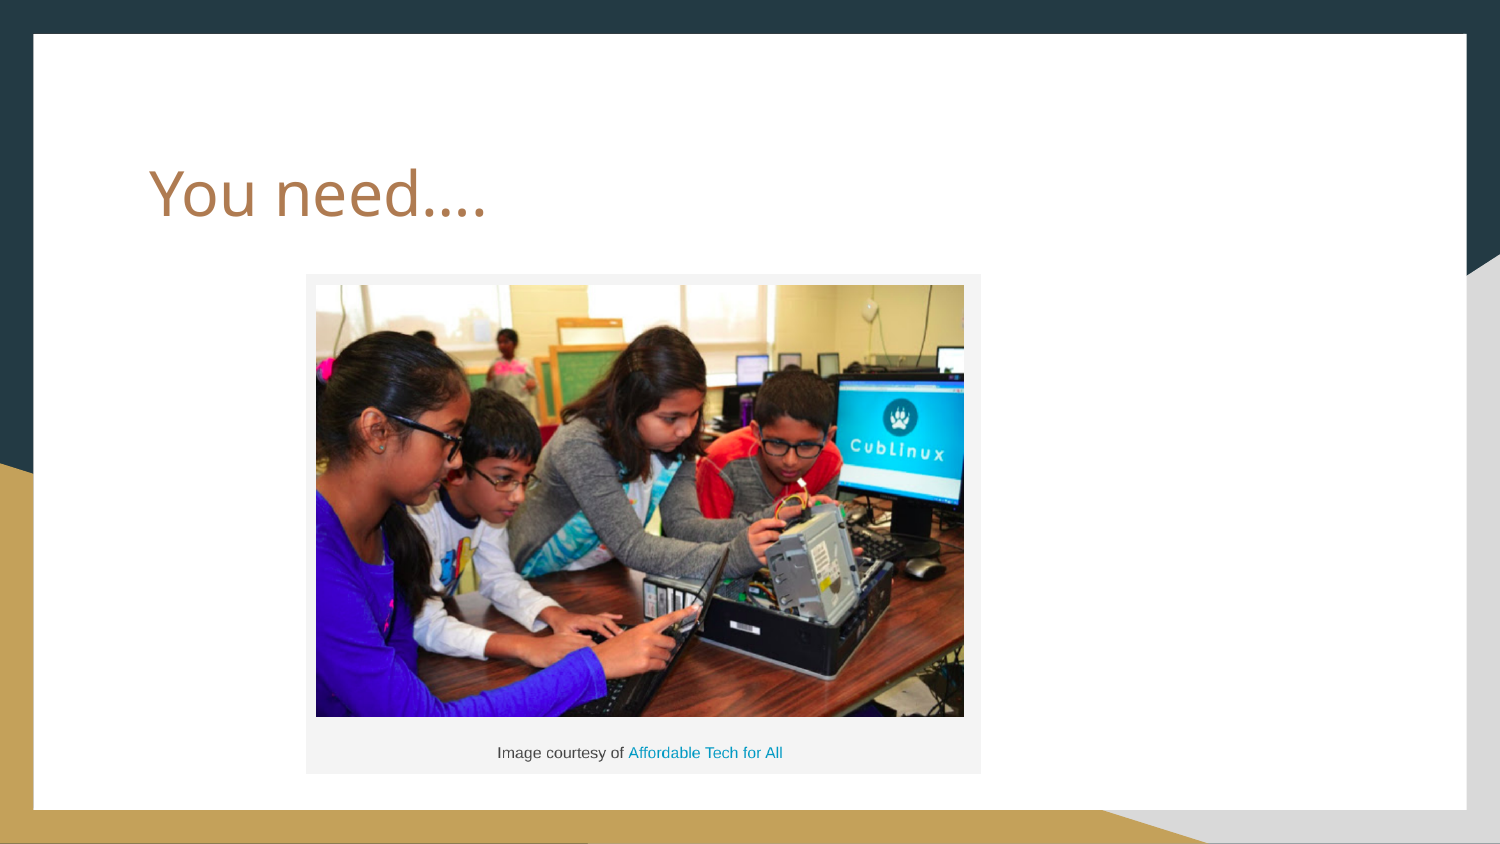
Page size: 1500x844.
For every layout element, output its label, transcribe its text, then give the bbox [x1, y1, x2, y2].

title You need…. [134, 138, 1366, 296]
picture [306, 274, 981, 774]
